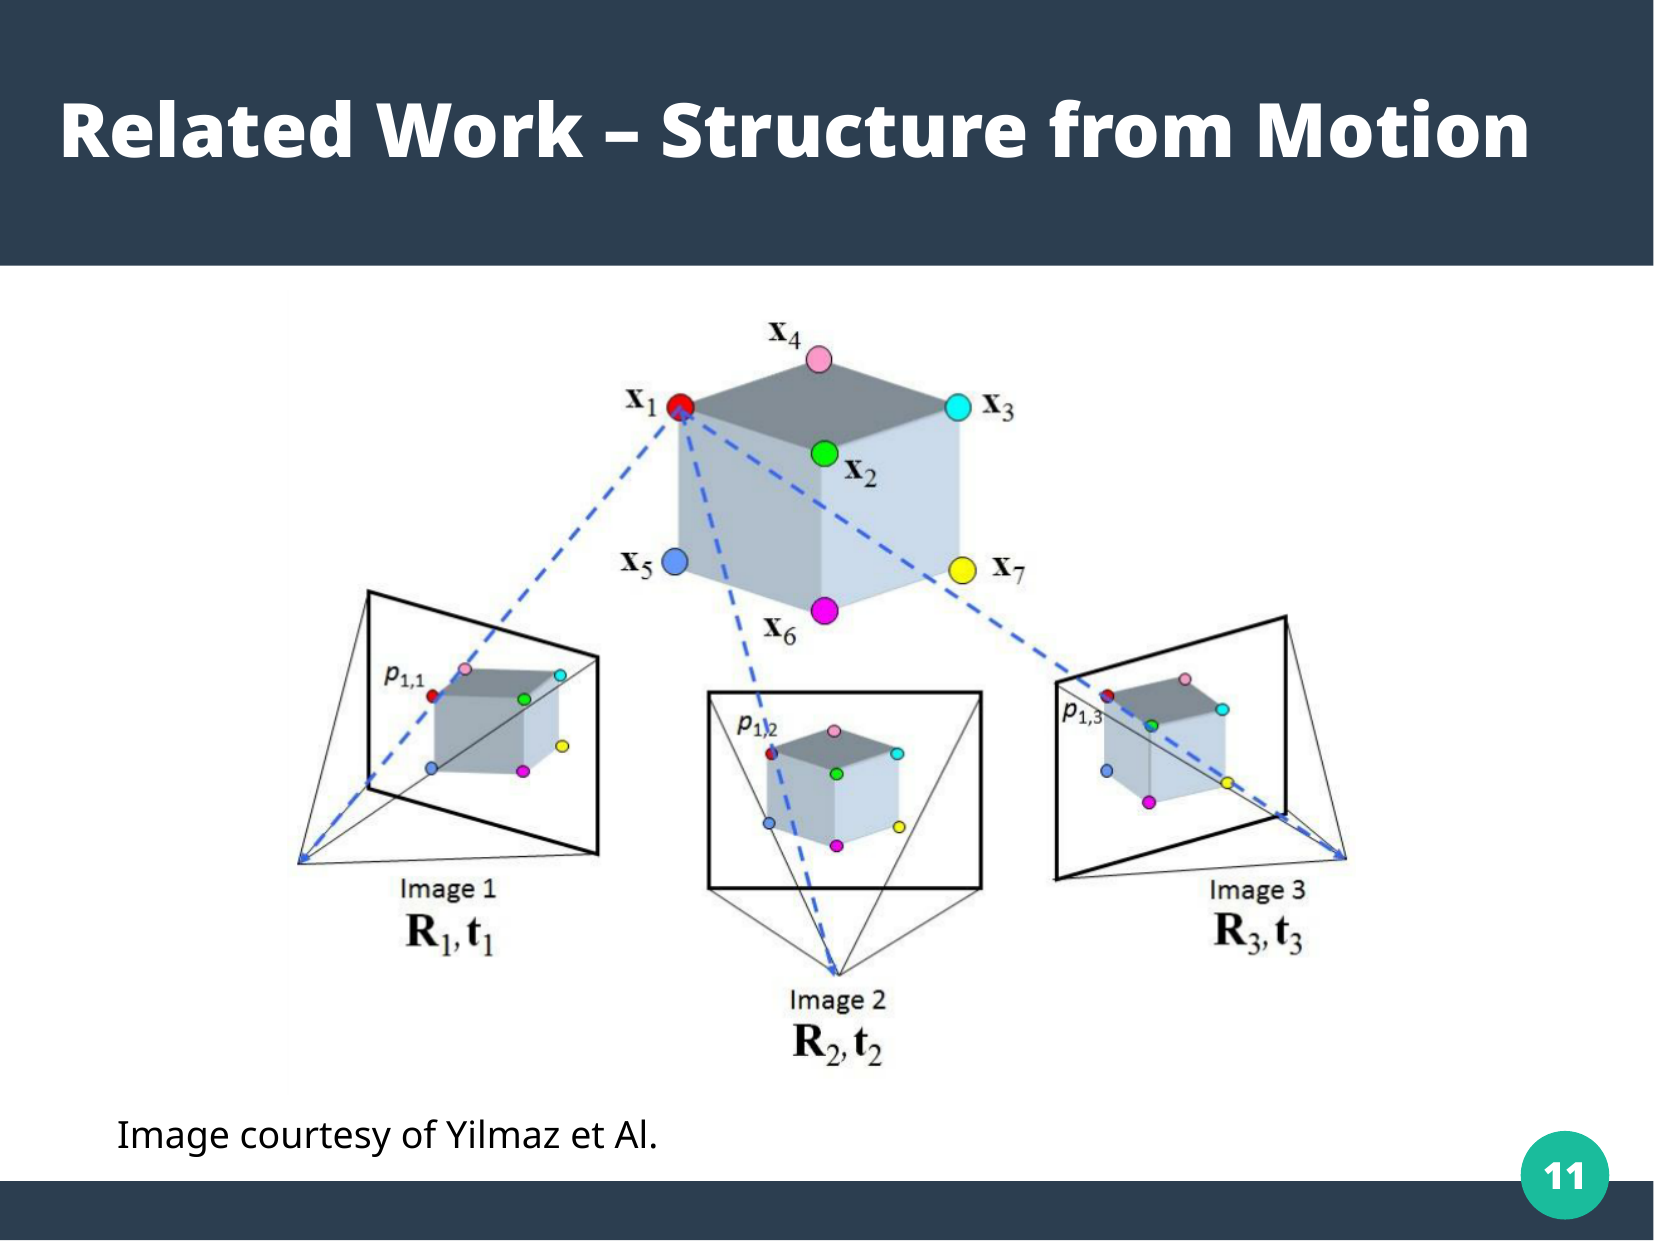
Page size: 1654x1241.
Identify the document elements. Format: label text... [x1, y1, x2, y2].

text_box Image courtesy of Yilmaz et Al. [102, 1100, 716, 1160]
title Related Work – Structure from Motion [59, 49, 1595, 207]
picture [286, 290, 1356, 1096]
